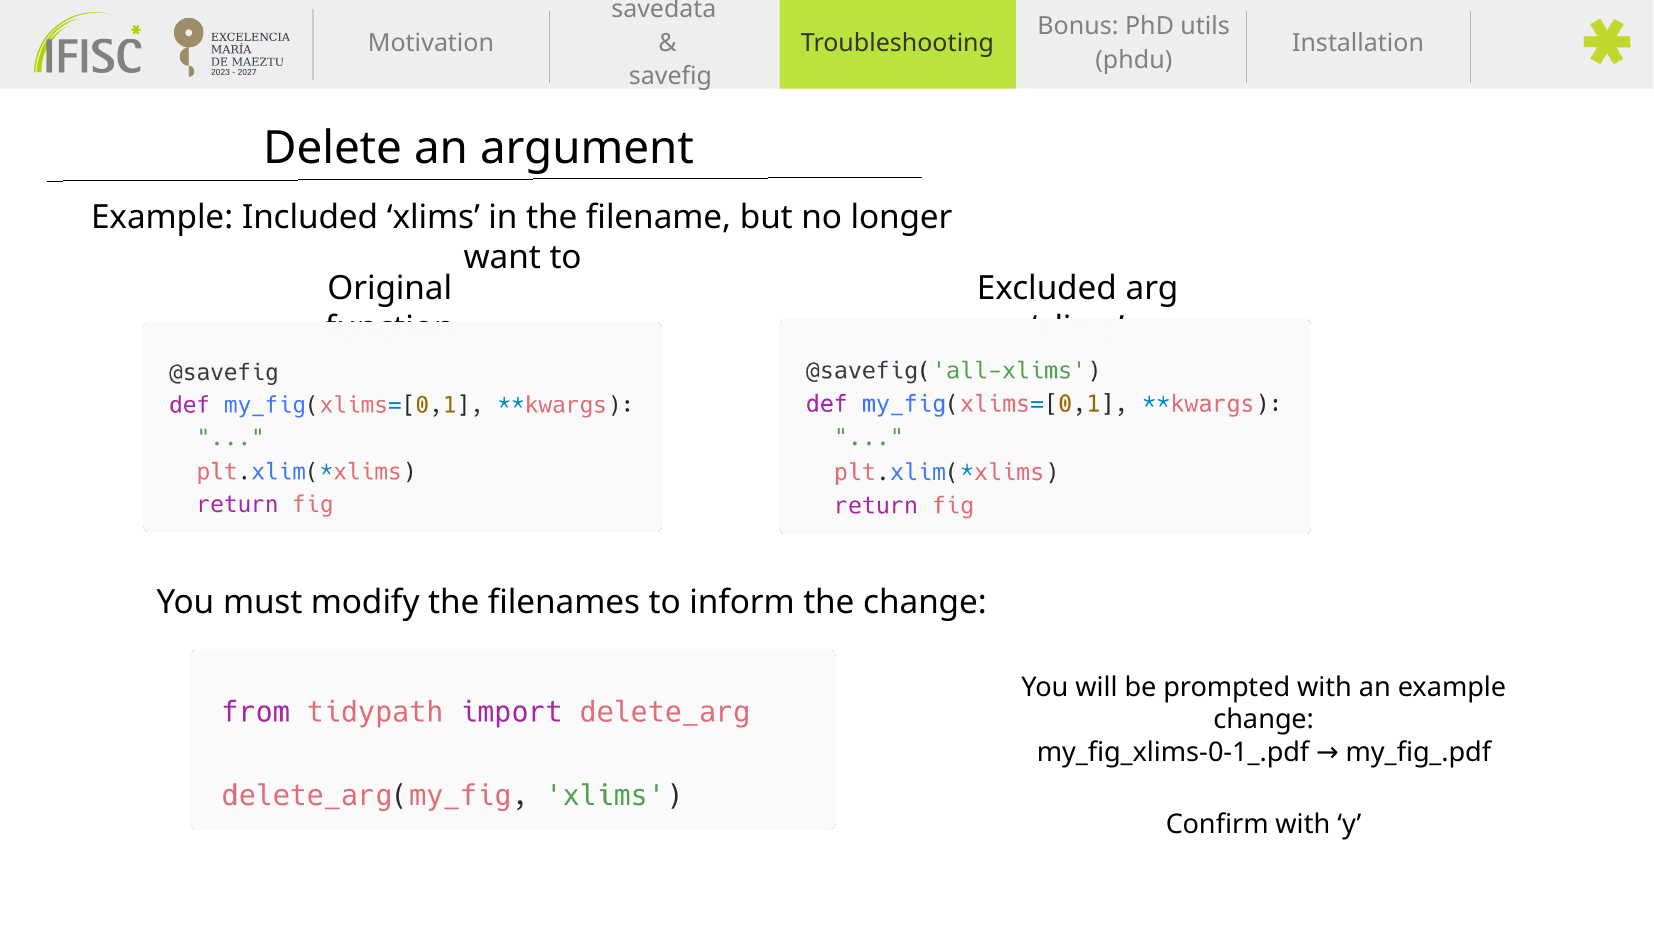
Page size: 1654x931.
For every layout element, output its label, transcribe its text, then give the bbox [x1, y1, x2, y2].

text_box You must modify the filenames to inform the change: [141, 572, 1335, 632]
picture [143, 322, 662, 532]
text_box Bonus: PhD utils (phdu) [1021, 0, 1246, 83]
picture [1582, 17, 1631, 65]
text_box Original function [248, 258, 532, 319]
text_box Excluded arg ‘xlims’ [915, 258, 1241, 318]
text_box savedata & savefig [555, 0, 780, 92]
text_box Delete an argument [41, 110, 916, 205]
picture [174, 18, 290, 77]
picture [188, 649, 837, 830]
text_box Troubleshooting [779, 0, 1016, 89]
text_box Motivation [318, 0, 544, 83]
text_box Installation [1246, 0, 1471, 83]
picture [779, 318, 1312, 534]
text_box Example: Included ‘xlims’ in the filename, but no longer want to [53, 188, 993, 244]
picture [29, 9, 148, 76]
text_box You will be prompted with an example change: my_fig_xlims-0-1_.pdf → my_fig_.pdf Confirm with ‘y’ [980, 661, 1548, 815]
